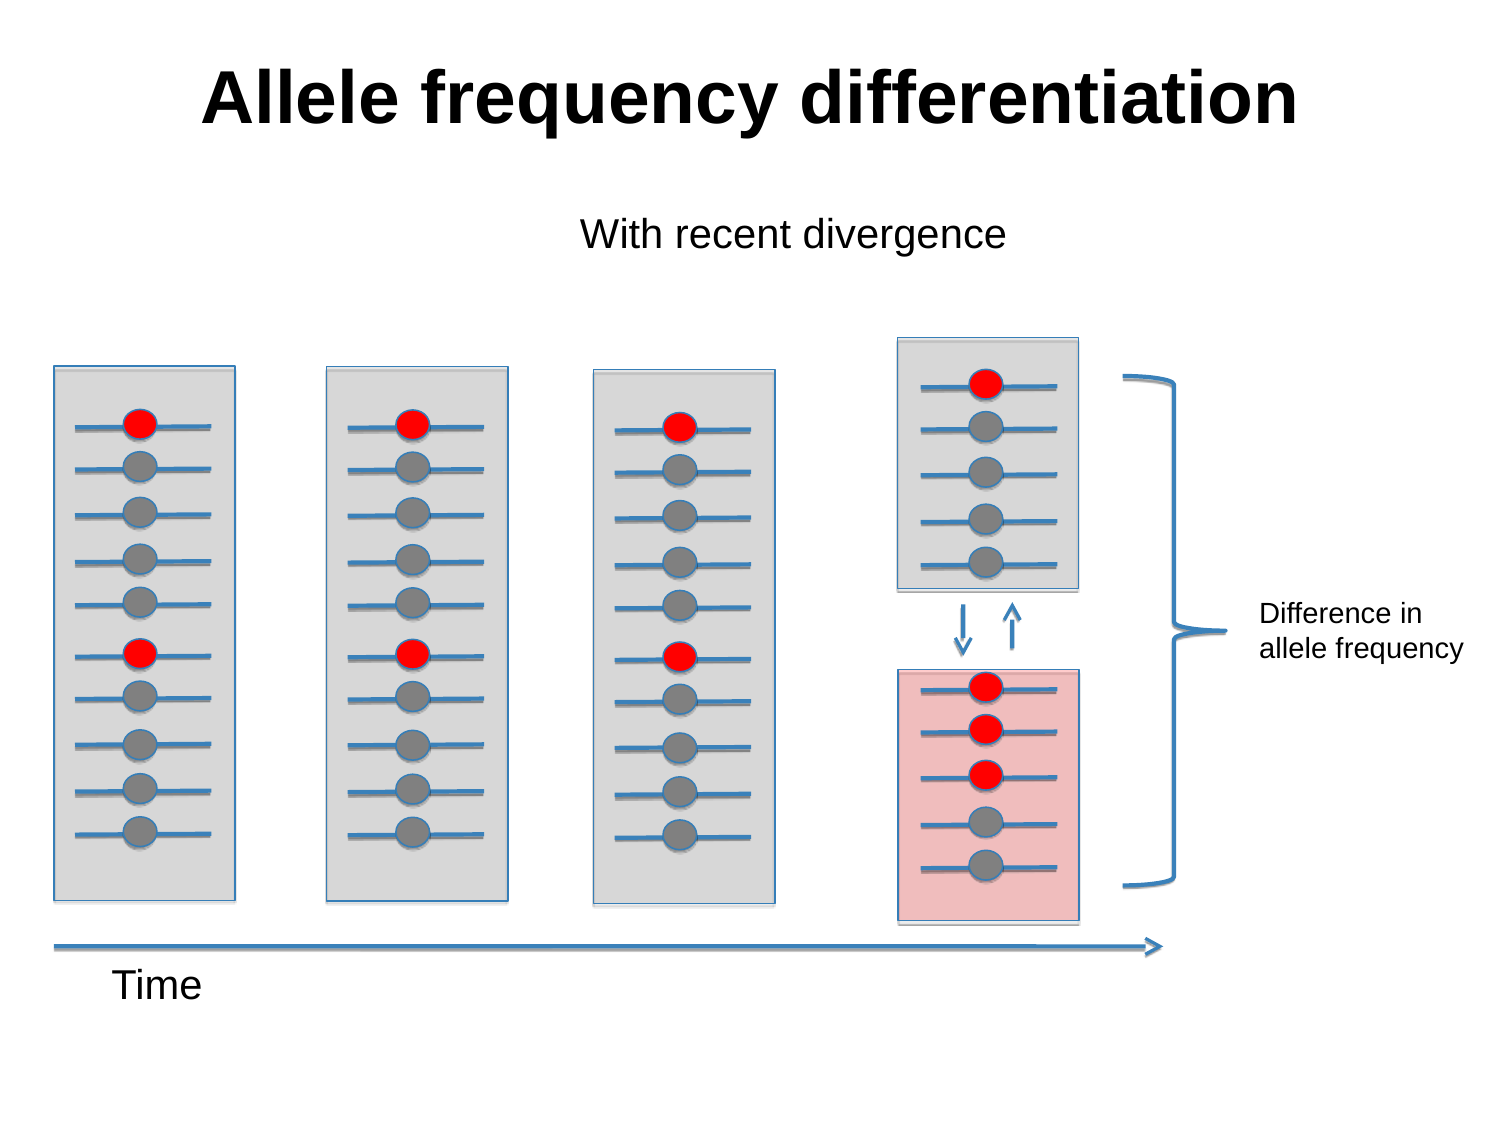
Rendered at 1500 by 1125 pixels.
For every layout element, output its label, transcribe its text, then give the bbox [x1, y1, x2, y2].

text_box [326, 366, 508, 901]
text_box [897, 669, 1080, 921]
text_box Time [96, 950, 218, 1016]
text_box Difference in allele frequency [1244, 587, 1480, 673]
text_box [593, 369, 775, 904]
text_box With recent divergence [565, 199, 1023, 265]
text_box [897, 337, 1079, 589]
title Allele frequency differentiation [75, 0, 1425, 188]
text_box [53, 366, 236, 901]
